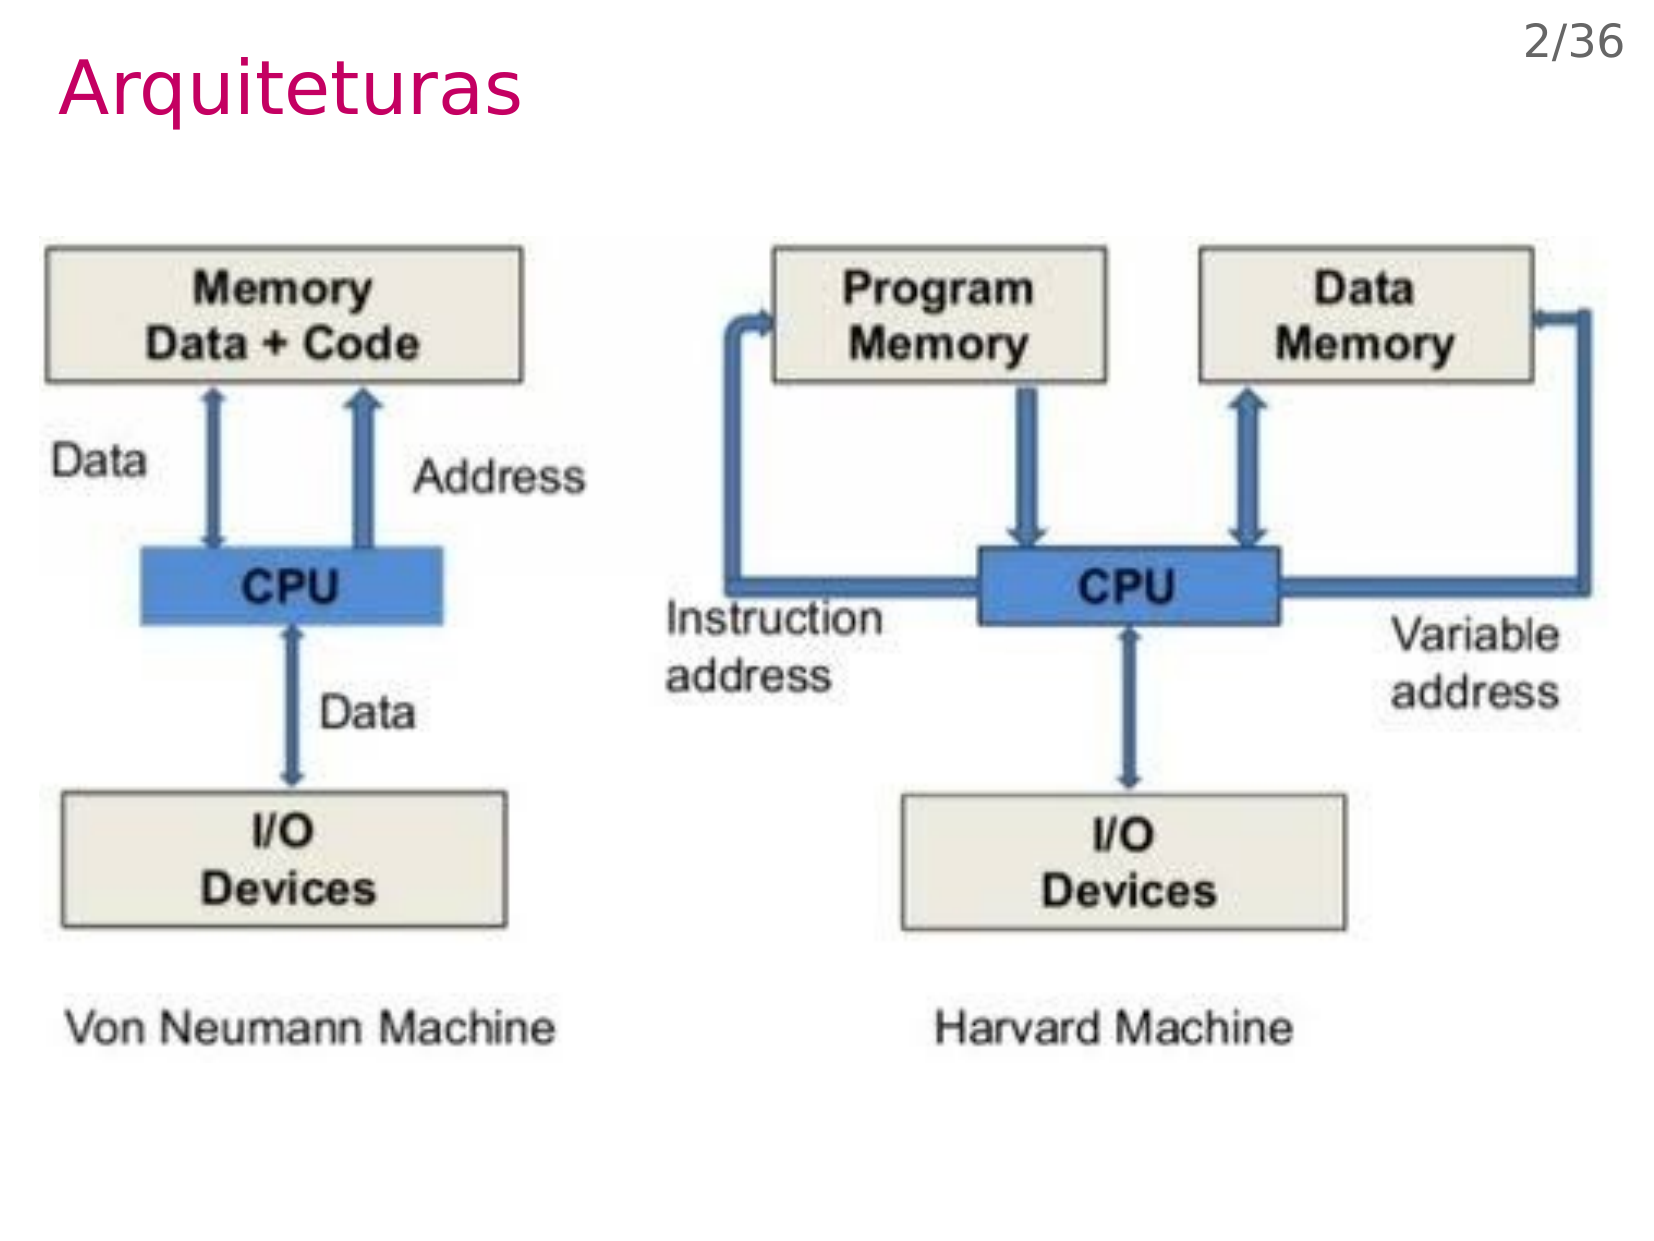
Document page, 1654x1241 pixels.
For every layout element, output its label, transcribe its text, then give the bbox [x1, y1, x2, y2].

picture [39, 236, 1618, 1063]
title Arquiteturas [59, 29, 1625, 148]
